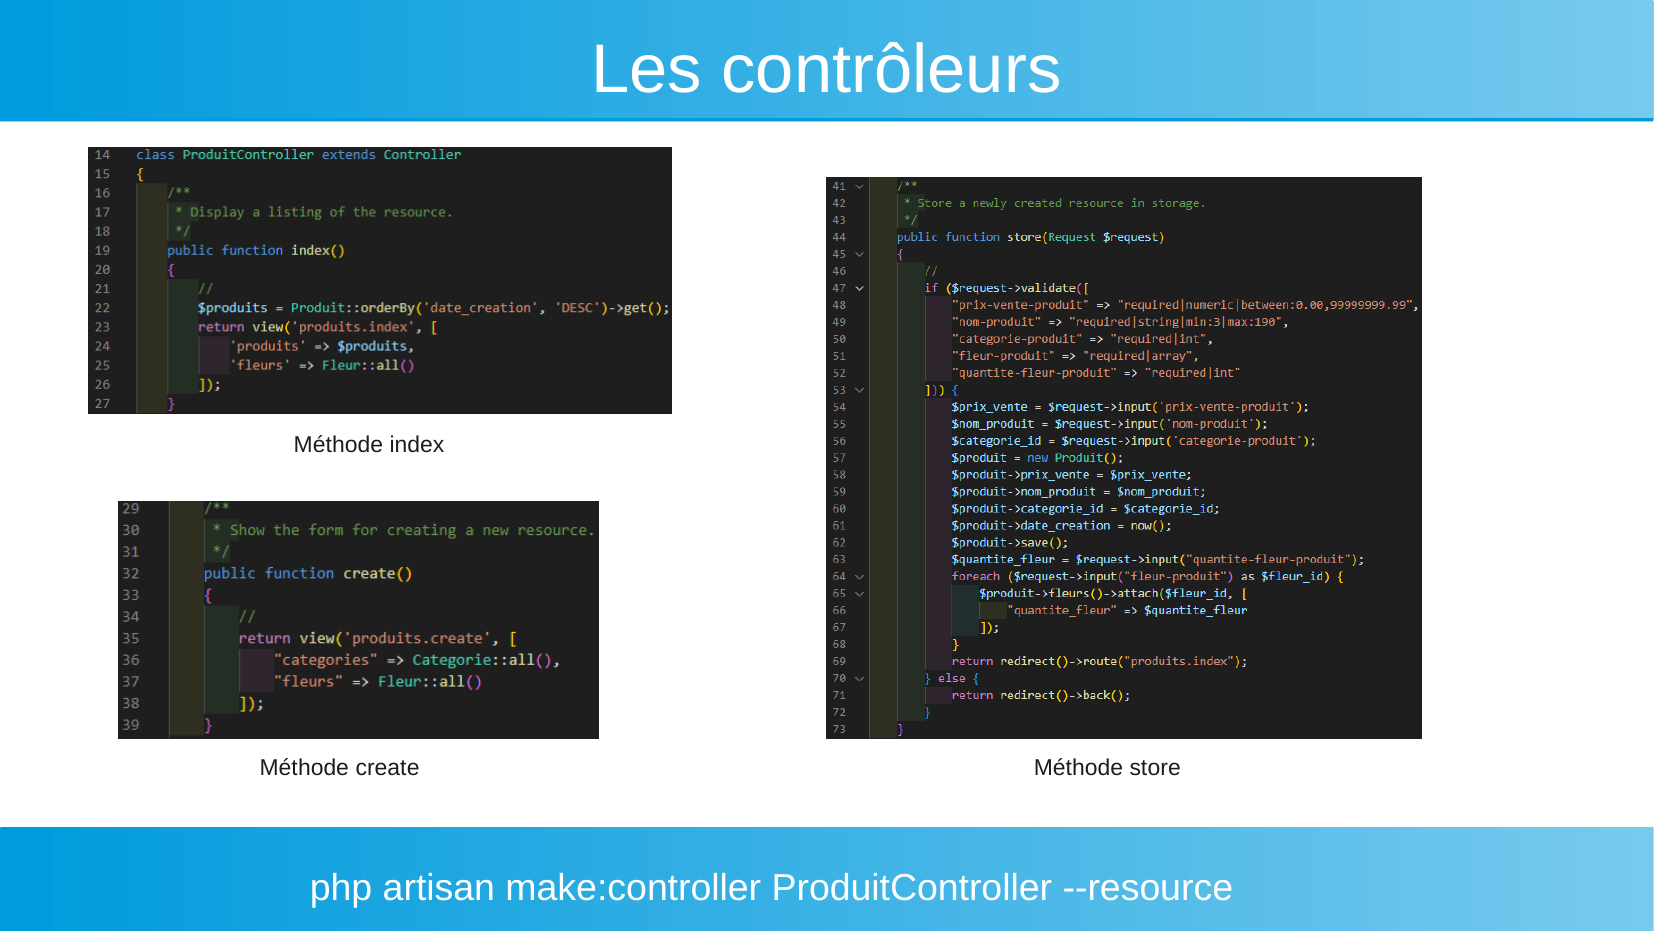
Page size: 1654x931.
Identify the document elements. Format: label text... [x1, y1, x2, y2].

text_box Méthode create [236, 738, 443, 798]
text_box Méthode store [1003, 738, 1211, 798]
text_box Méthode index [265, 413, 473, 477]
picture [88, 147, 672, 414]
text_box php artisan make:controller ProduitController --resource [295, 858, 1270, 916]
title Les contrôleurs [59, 29, 1595, 108]
picture [118, 501, 599, 739]
picture [826, 177, 1422, 739]
